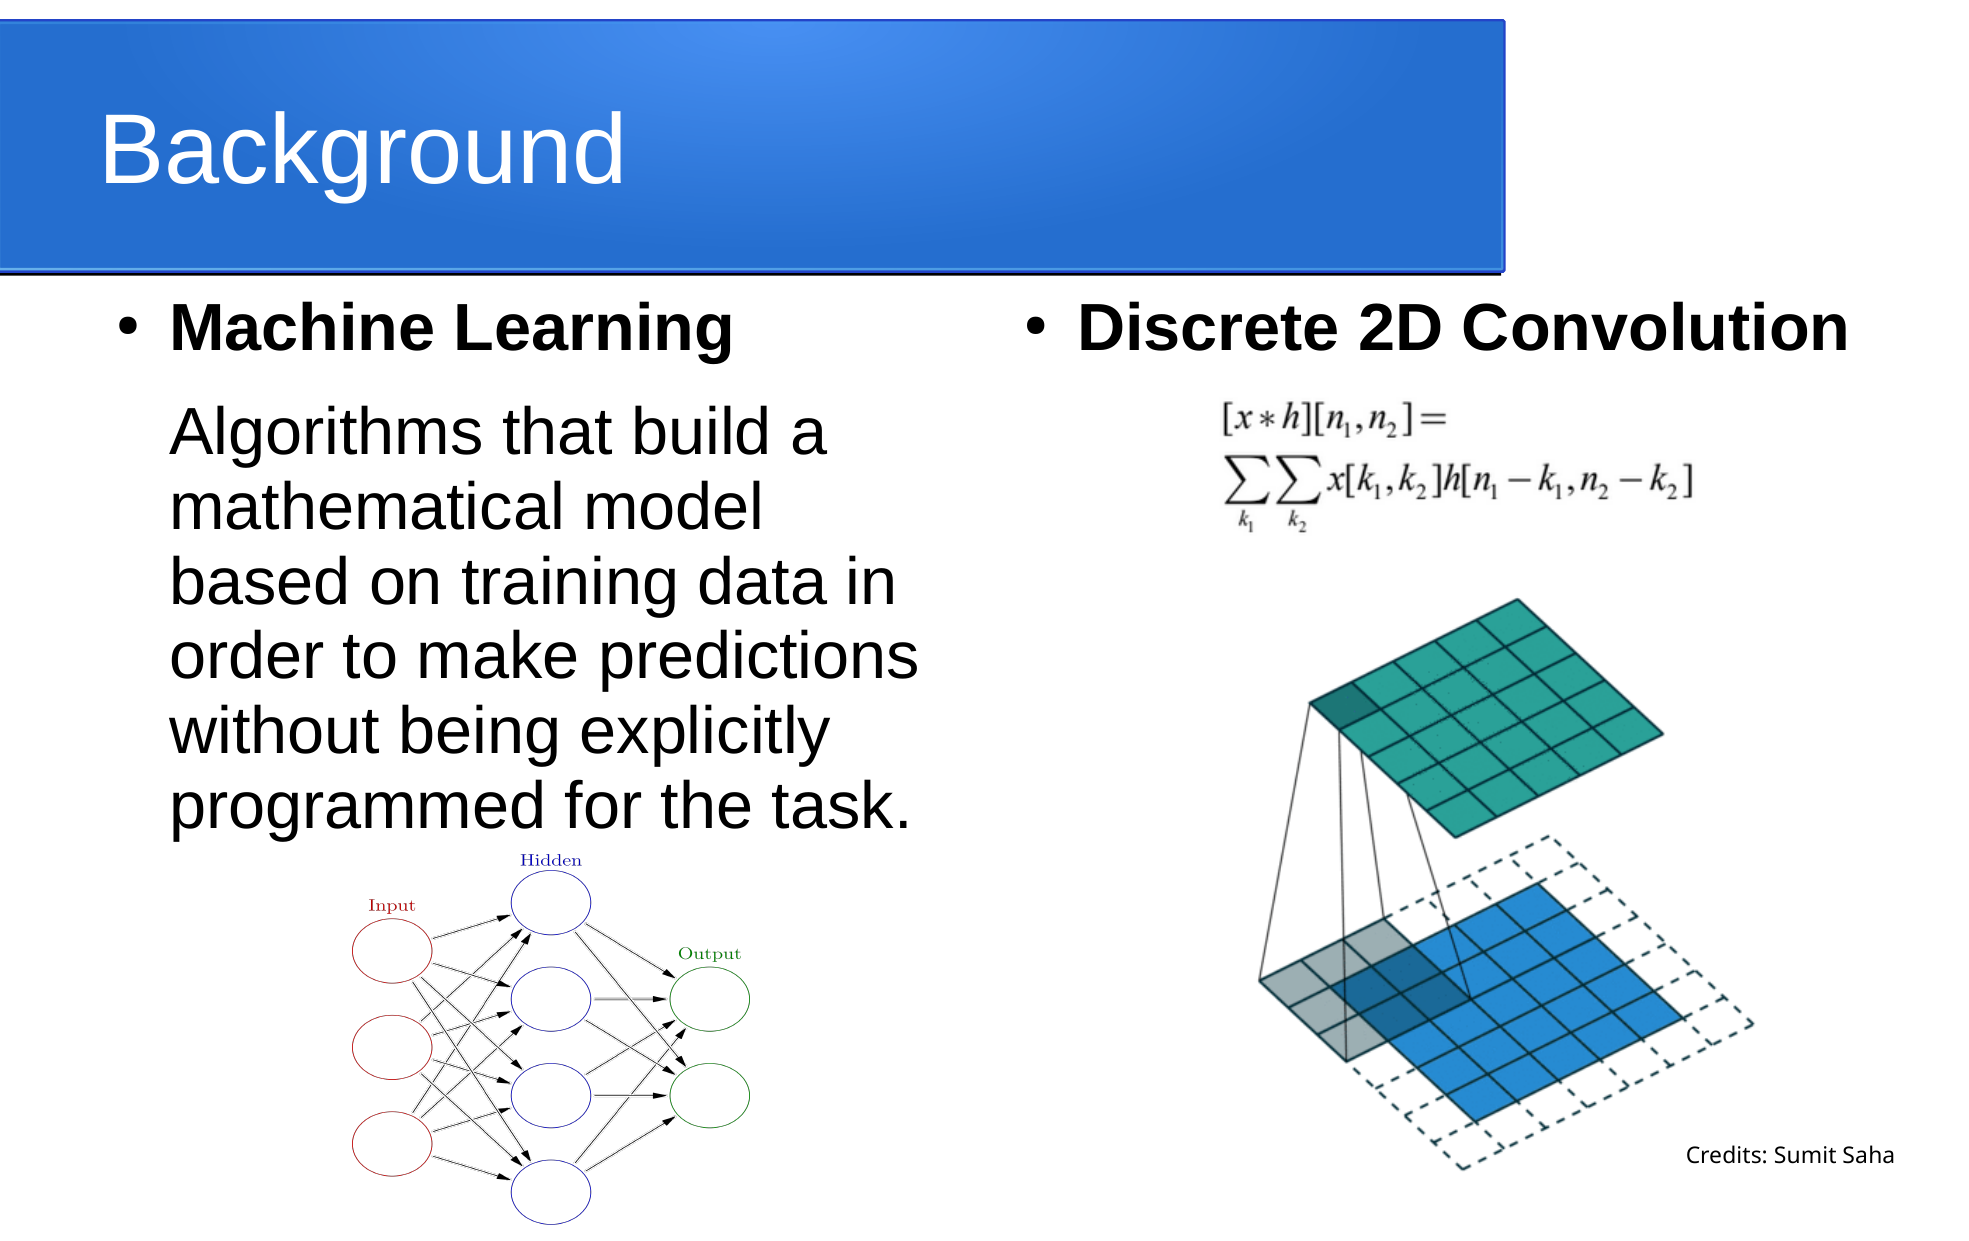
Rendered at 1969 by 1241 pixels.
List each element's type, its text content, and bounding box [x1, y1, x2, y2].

text_box Credits: Sumit Saha [1680, 1121, 1936, 1188]
list Discrete 2D Convolution [1006, 290, 1871, 1010]
list Machine Learning Algorithms that build a mathematical model based on training data in order to make predictions without being explicitly programmed for the task. [98, 290, 963, 1010]
picture [352, 852, 751, 1241]
picture [1214, 389, 1711, 542]
picture [1229, 569, 1784, 1201]
title Background [98, 47, 1470, 252]
